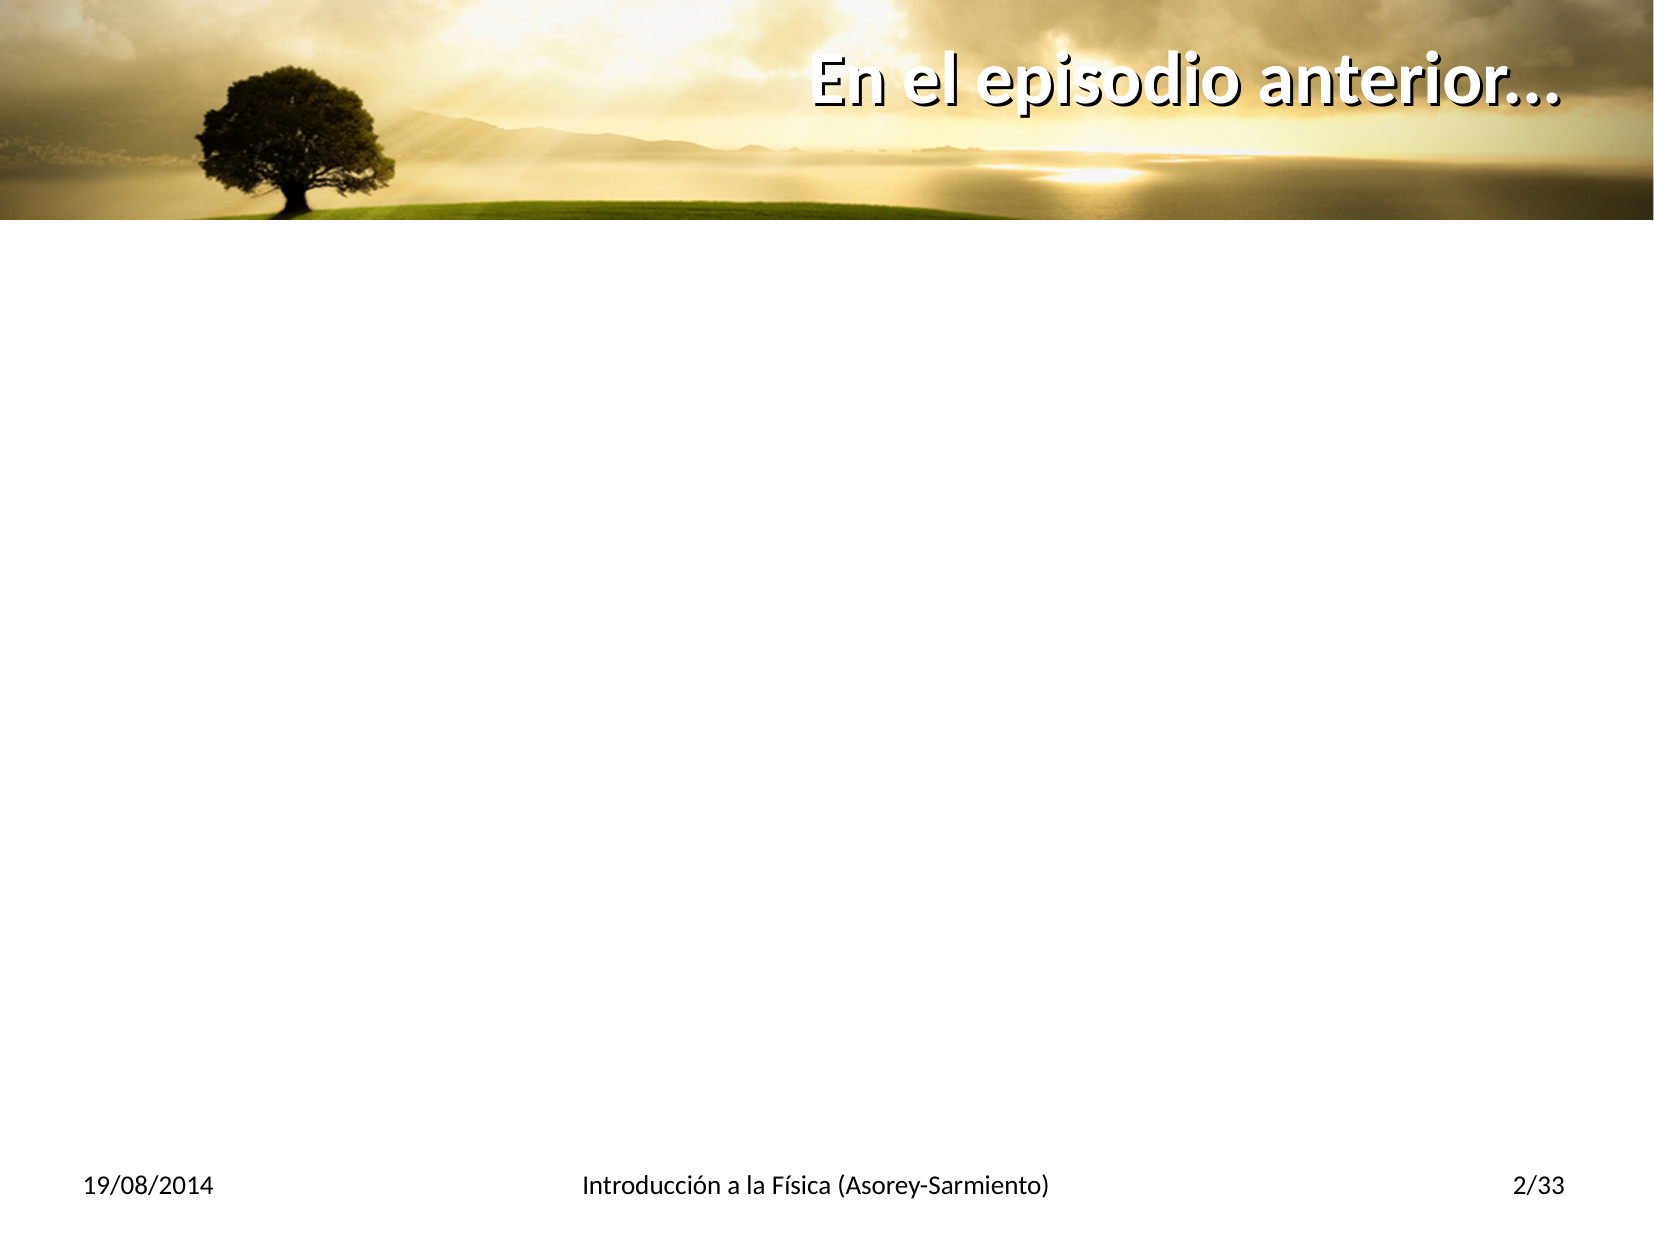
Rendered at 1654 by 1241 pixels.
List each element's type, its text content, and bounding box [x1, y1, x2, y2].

title En el episodio anterior... [75, 19, 1564, 151]
picture [0, 0, 1654, 220]
